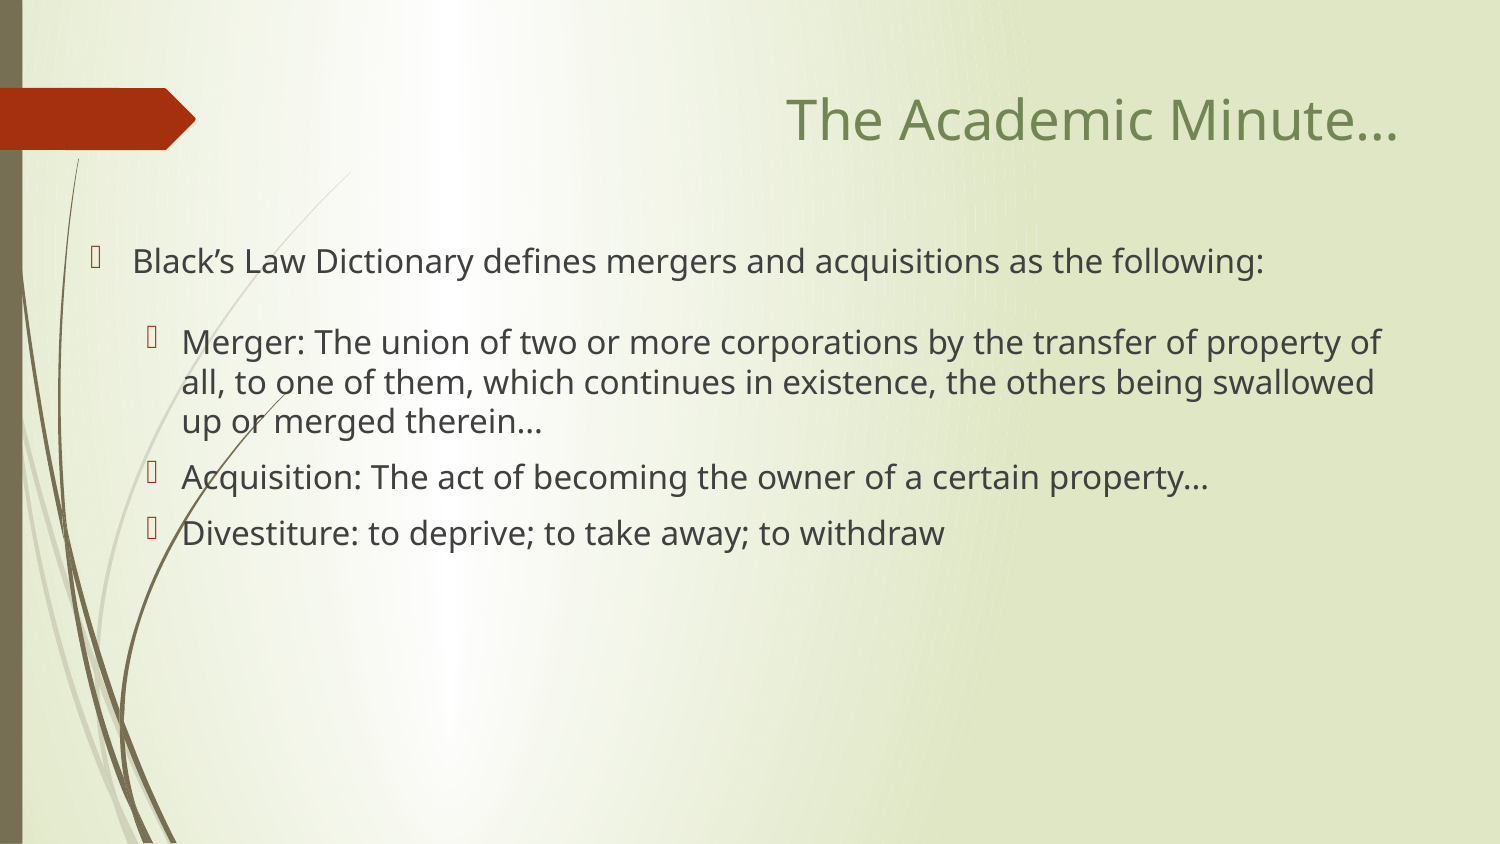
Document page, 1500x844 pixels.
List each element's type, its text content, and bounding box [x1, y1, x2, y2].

list Black’s Law Dictionary defines mergers and acquisitions as the following: Merger: The union of two or more corporations by the transfer of property of all, to one of them, which continues in existence, the others being swallowed up or merged therein… Acquisition: The act of becoming the owner of a certain property… Divestiture: to deprive; to take away; to withdraw [75, 232, 1425, 827]
title The Academic Minute… [319, 76, 1416, 232]
